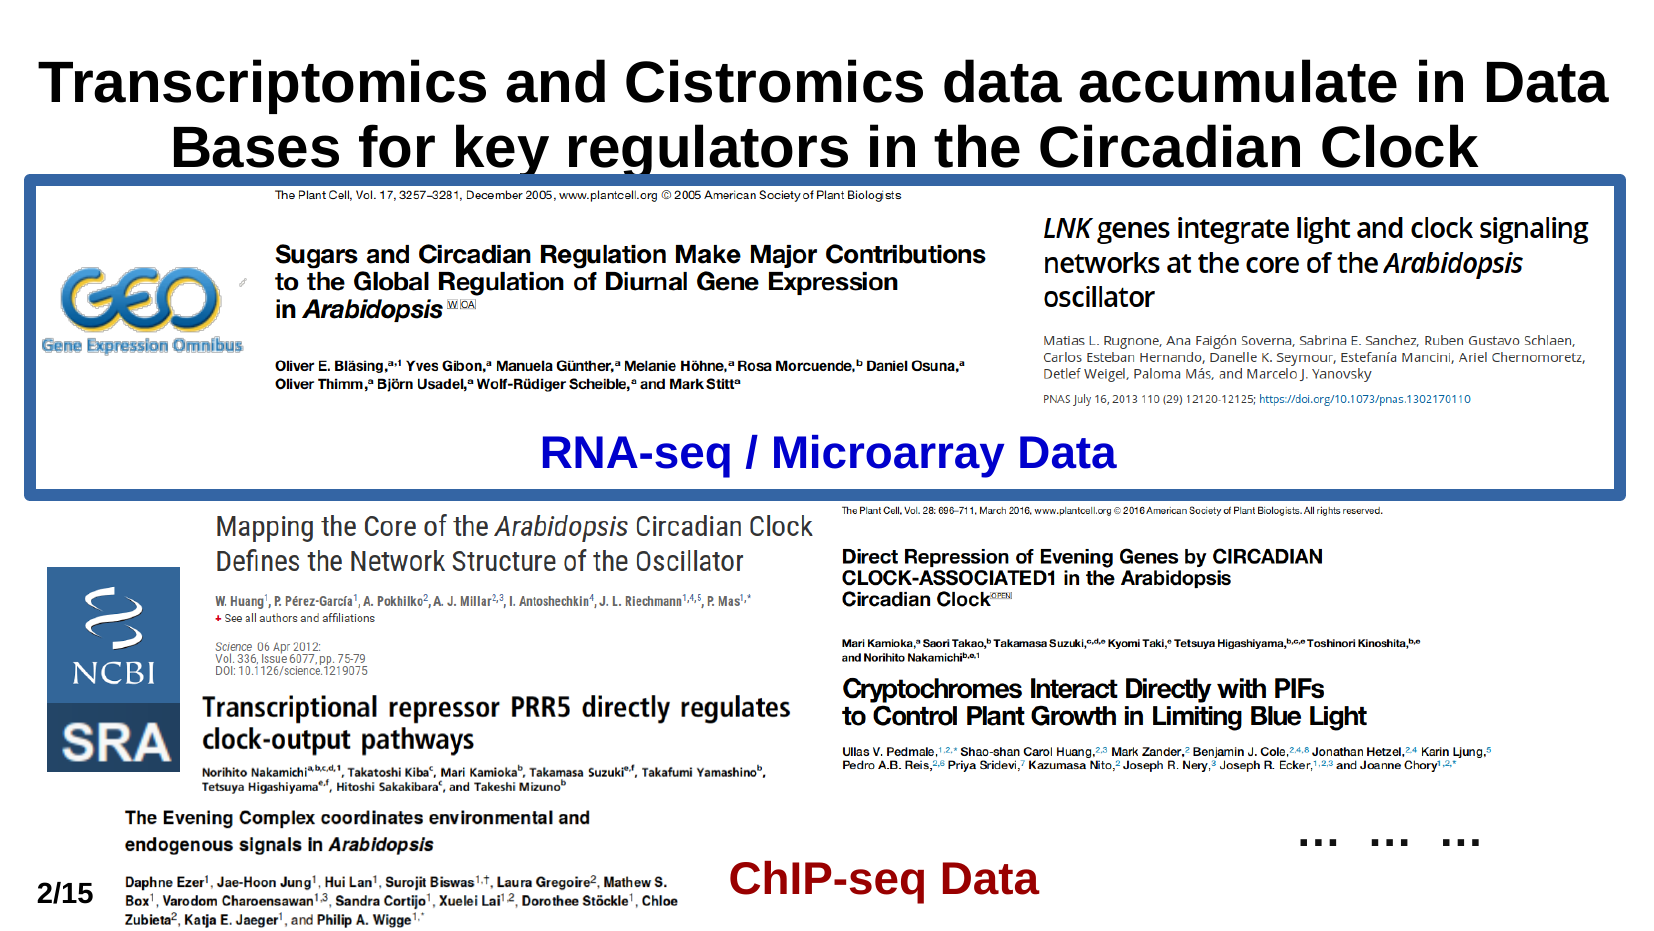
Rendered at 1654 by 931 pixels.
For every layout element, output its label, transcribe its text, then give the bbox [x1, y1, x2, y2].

picture [205, 511, 823, 686]
text_box ChIP-seq Data [713, 845, 1374, 931]
picture [117, 688, 818, 931]
text_box RNA-seq / Microarray Data [525, 496, 1186, 519]
text_box … … … [1280, 798, 1654, 897]
picture [47, 567, 180, 772]
text_box 2/15 [15, 870, 121, 918]
picture [830, 502, 1513, 773]
title Transcriptomics and Cistromics data accumulate in Data Bases for key regulators in the Circadian Clock [30, 3, 1621, 180]
text_box [30, 180, 1621, 496]
